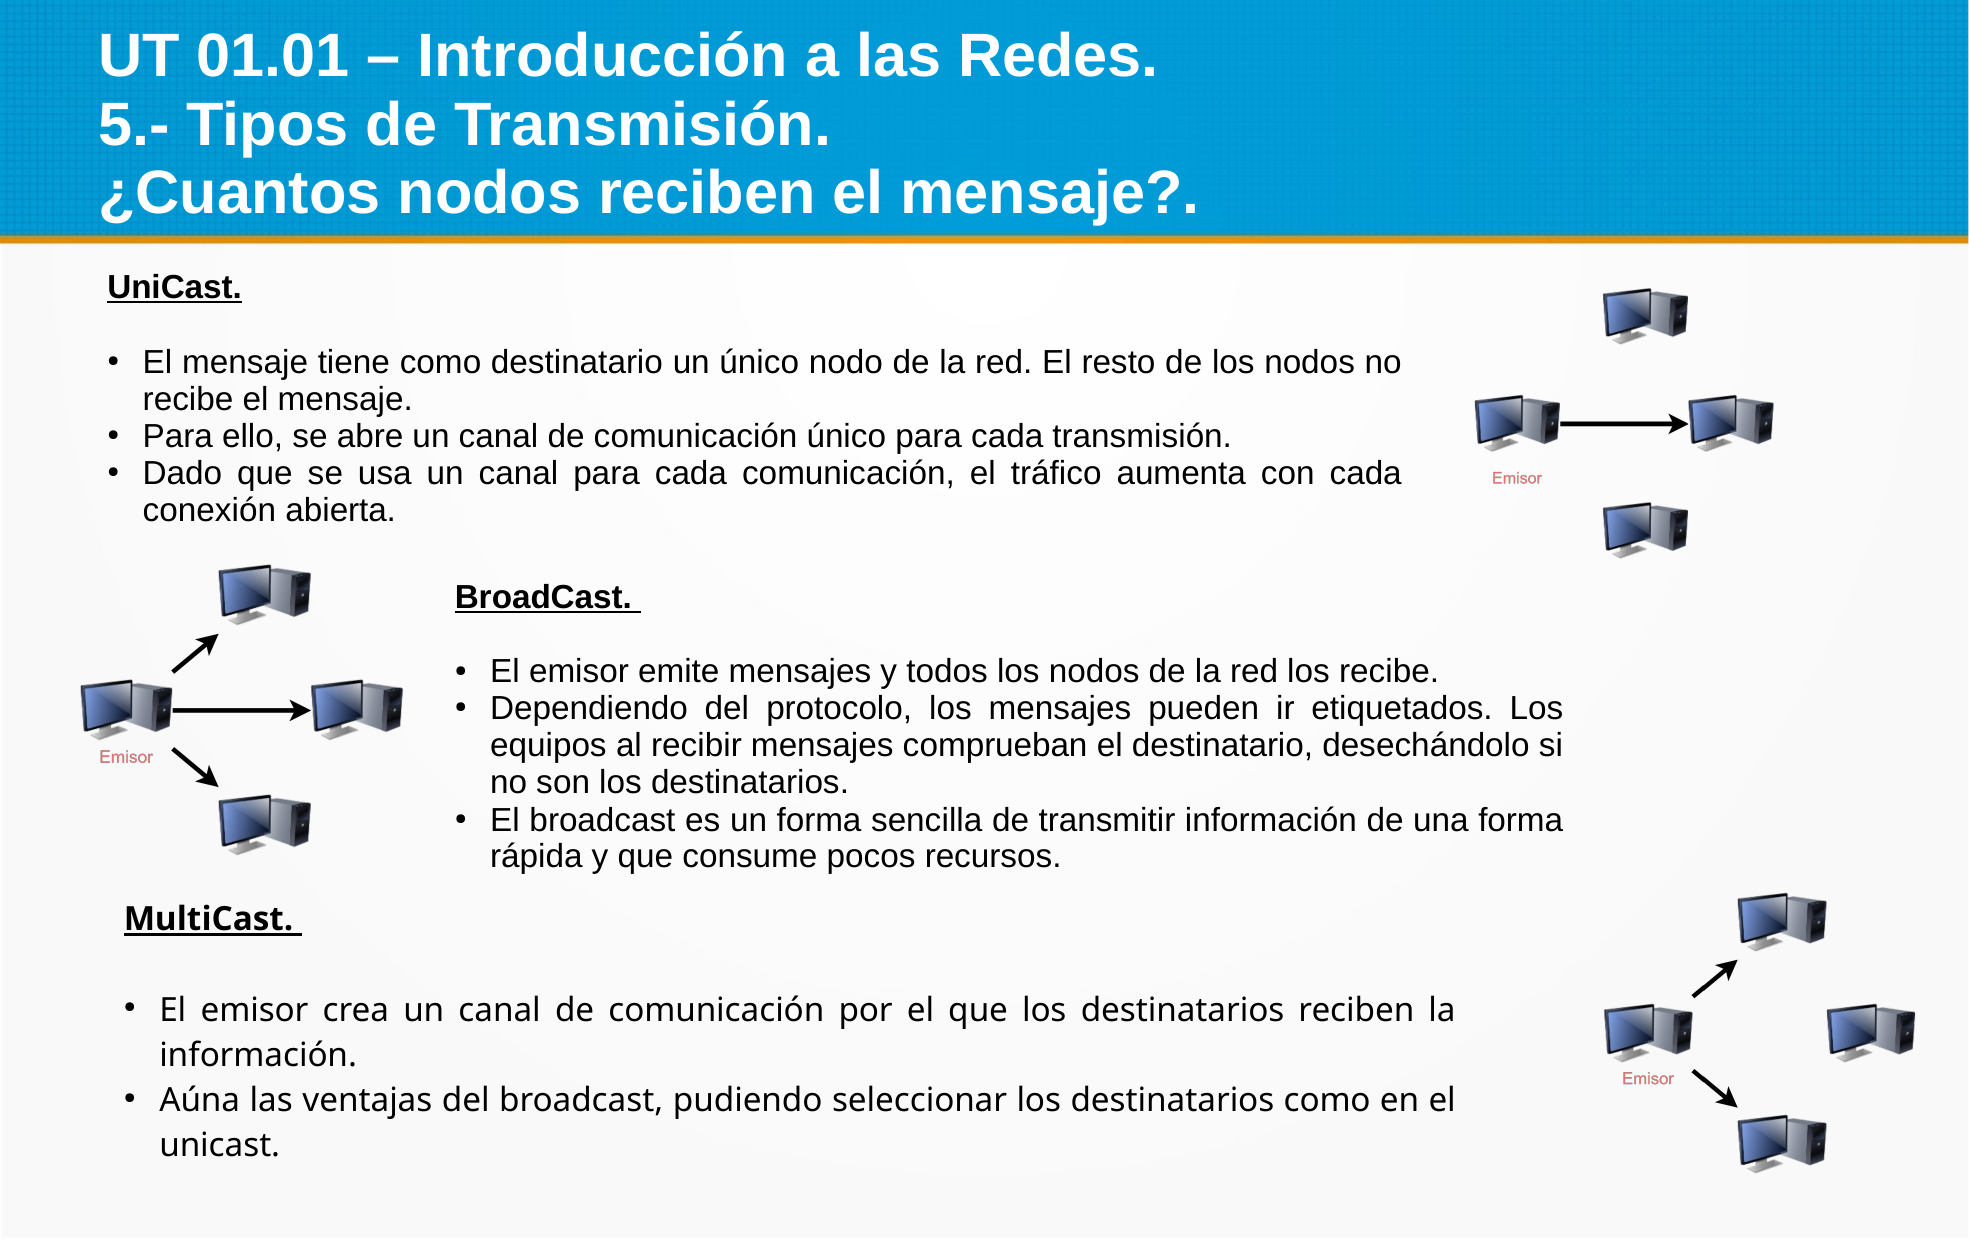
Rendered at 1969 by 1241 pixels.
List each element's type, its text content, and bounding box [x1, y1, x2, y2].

text_box UniCast. El mensaje tiene como destinatario un único nodo de la red. El resto de los nodos no recibe el mensaje. Para ello, se abre un canal de comunicación único para cada transmisión. Dado que se usa un canal para cada comunicación, el tráfico aumenta con cada conexión abierta. [101, 257, 1463, 540]
text_box MultiCast. El emisor crea un canal de comunicación por el que los destinatarios reciben la información. Aúna las ventajas del broadcast, pudiendo seleccionar los destinatarios como en el unicast. [118, 889, 1571, 1173]
title UT 01.01 – Introducción a las Redes. 5.- Tipos de Transmisión. ¿Cuantos nodos reciben el mensaje?. [98, 19, 1870, 227]
picture [0, 233, 1969, 1241]
text_box BroadCast. El emisor emite mensajes y todos los nodos de la red los recibe. Dependiendo del protocolo, los mensajes pueden ir etiquetados. Los equipos al recibir mensajes comprueban el destinatario, desechándolo si no son los destinatarios. El broadcast es un forma sencilla de transmitir información de una forma rápida y que consume pocos recursos. [448, 572, 1571, 881]
